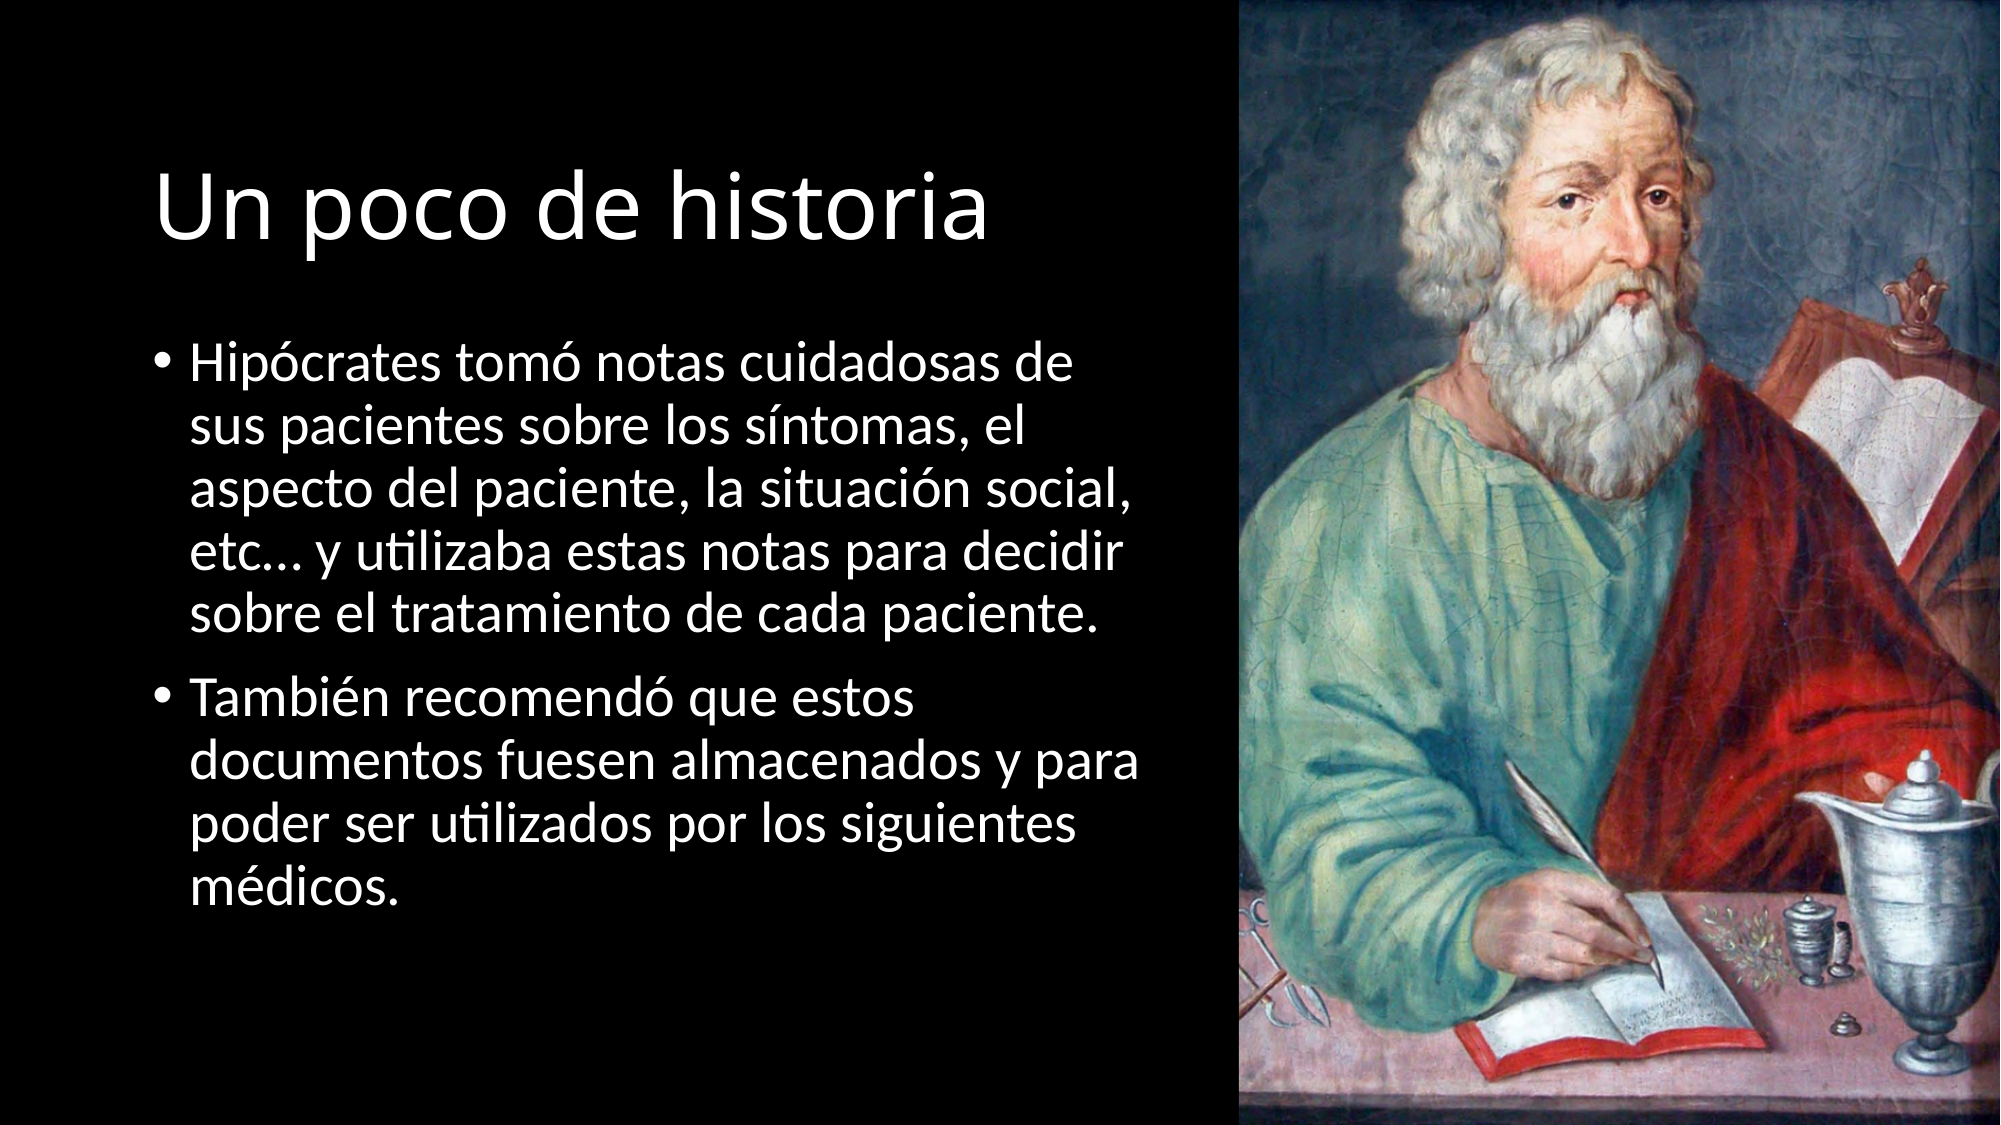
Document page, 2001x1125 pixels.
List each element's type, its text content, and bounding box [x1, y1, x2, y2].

title Un poco de historia [137, 59, 1164, 323]
picture [1238, 0, 2000, 1125]
list Hipócrates tomó notas cuidadosas de sus pacientes sobre los síntomas, el aspecto del paciente, la situación social, etc… y utilizaba estas notas para decidir sobre el tratamiento de cada paciente. También recomendó que estos documentos fuesen almacenados y para poder ser utilizados por los siguientes médicos. [137, 323, 1164, 957]
